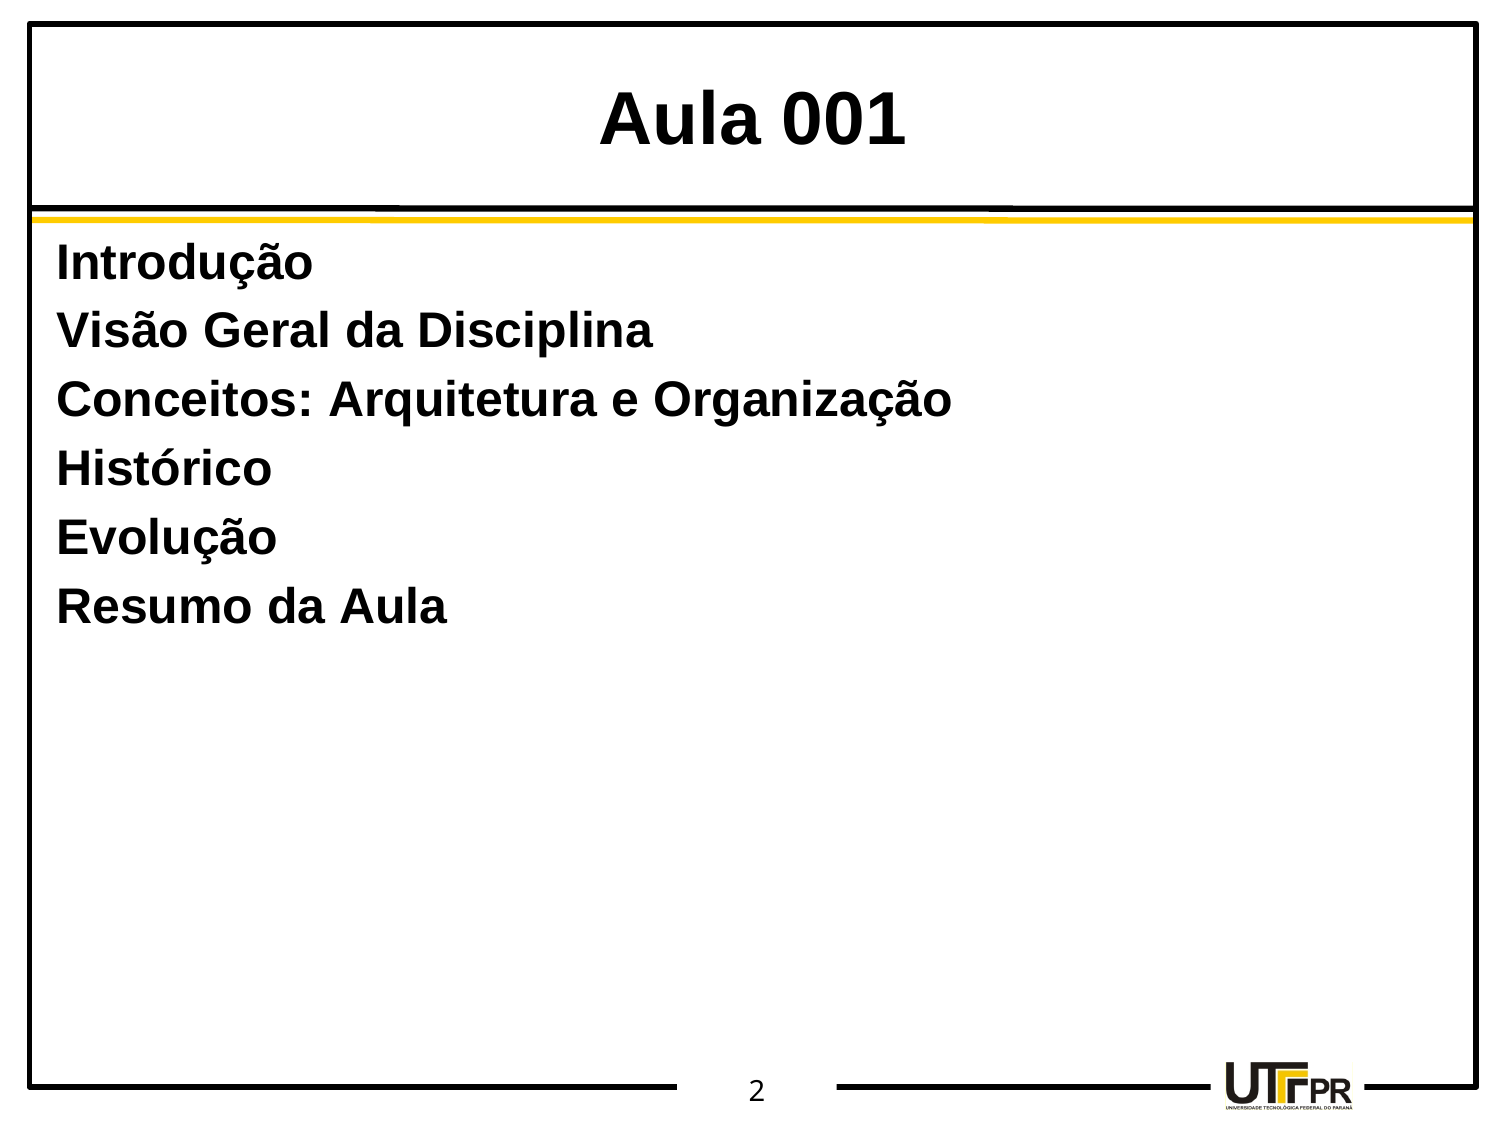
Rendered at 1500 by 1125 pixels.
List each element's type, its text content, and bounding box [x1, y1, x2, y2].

list Introdução Visão Geral da Disciplina Conceitos: Arquitetura e Organização Histórico Evolução Resumo da Aula [41, 231, 1459, 1083]
title Aula 001 [29, 47, 1477, 196]
picture [1225, 1083, 1353, 1110]
